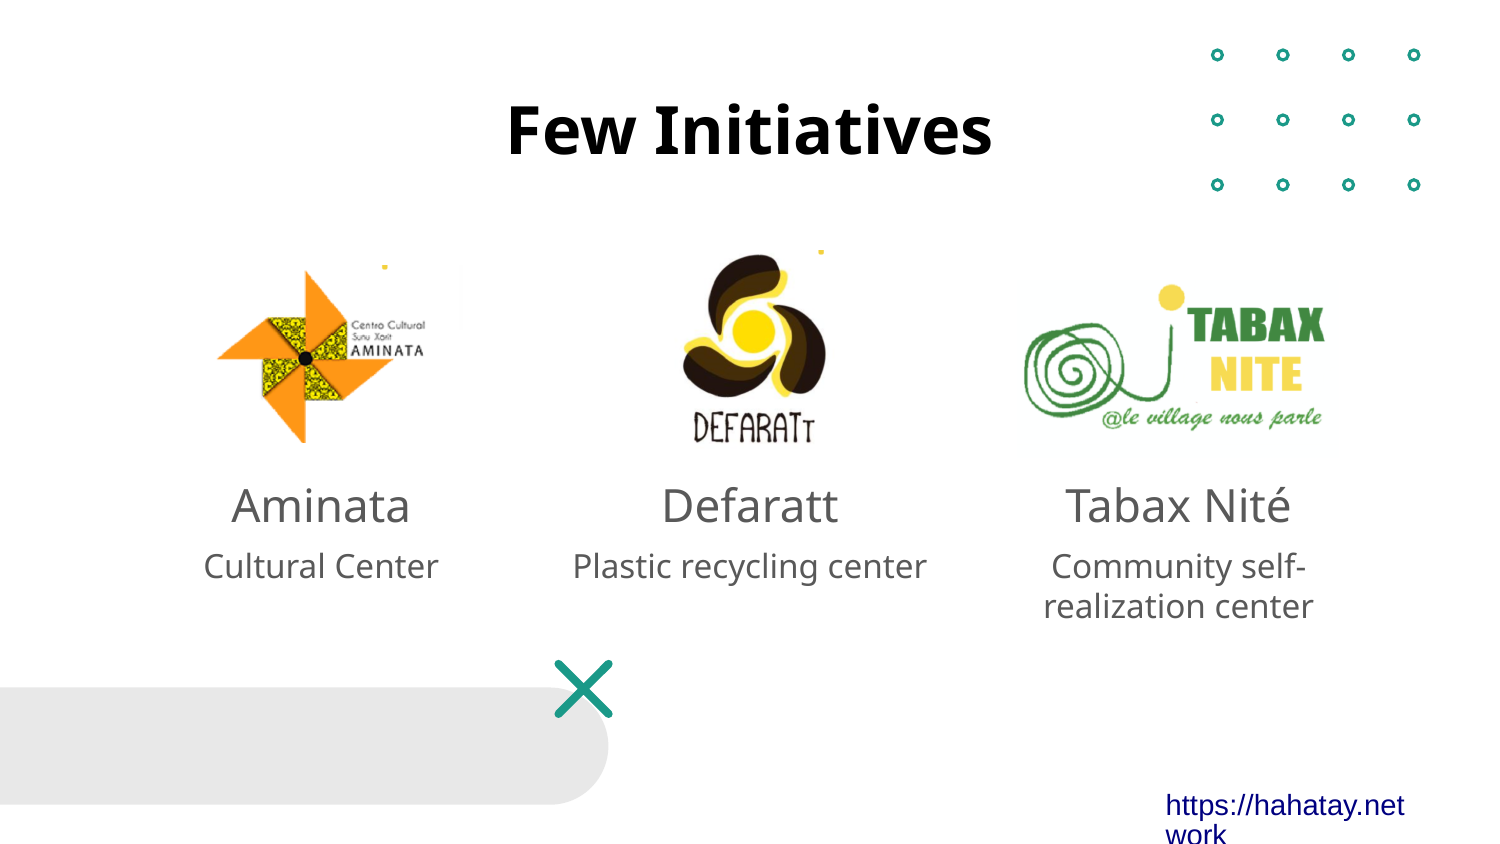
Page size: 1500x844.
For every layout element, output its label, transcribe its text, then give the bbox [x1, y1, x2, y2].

subtitle Aminata [125, 477, 518, 530]
picture [1014, 280, 1343, 458]
subtitle Tabax Nité [982, 477, 1375, 531]
title Few Initiatives [116, 72, 1383, 167]
subtitle Cultural Center [125, 530, 518, 635]
subtitle Plastic recycling center [554, 530, 947, 635]
picture [663, 250, 835, 458]
subtitle Community self-realization center [983, 530, 1375, 635]
subtitle Defaratt [554, 477, 946, 530]
picture [205, 265, 463, 443]
